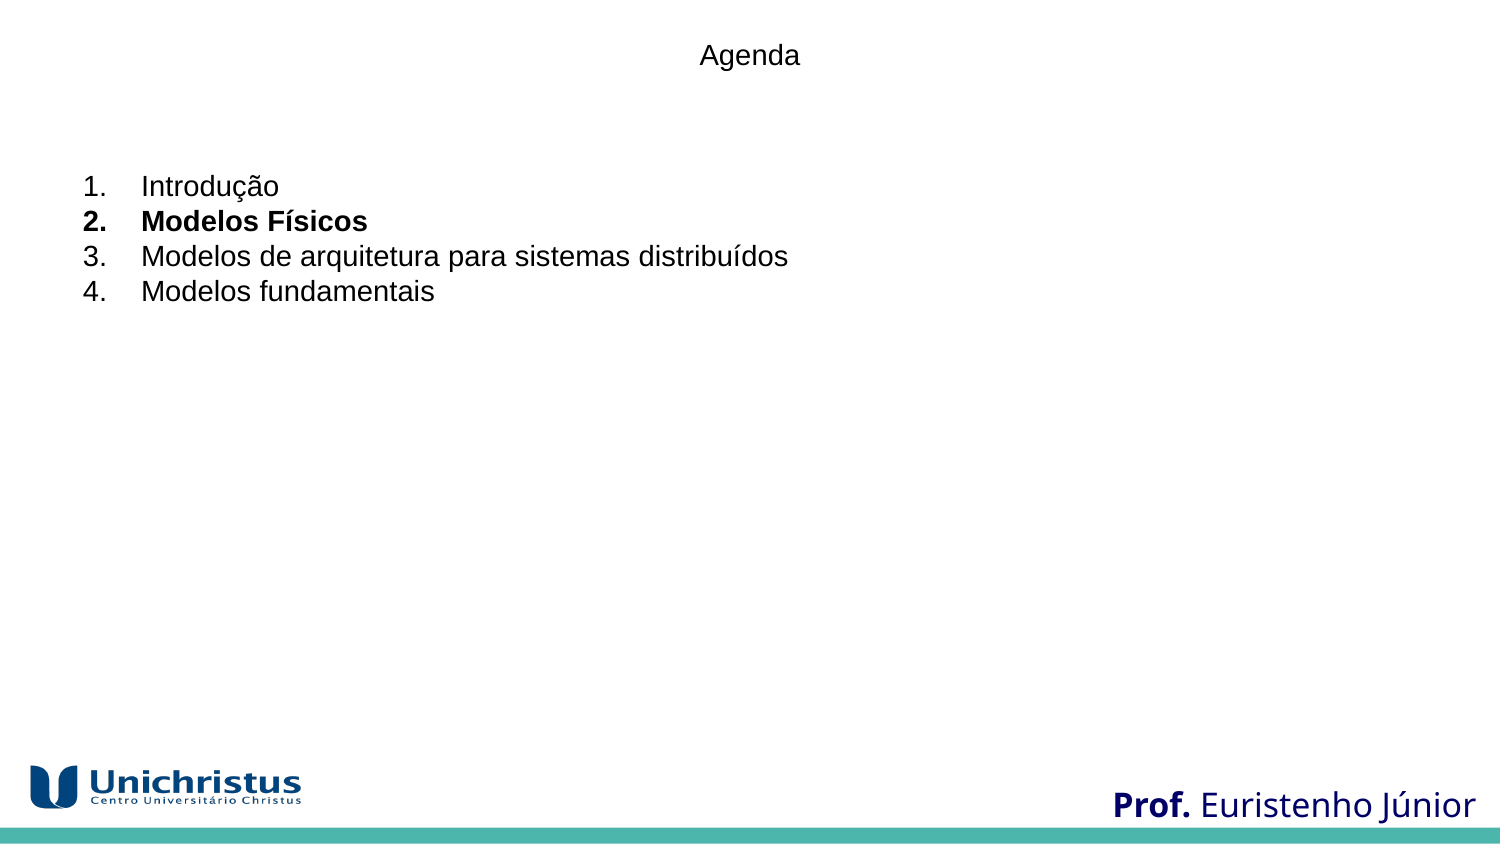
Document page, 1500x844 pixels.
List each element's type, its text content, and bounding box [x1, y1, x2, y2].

picture [26, 763, 305, 810]
list Introdução Modelos Físicos Modelos de arquitetura para sistemas distribuídos Modelos fundamentais [51, 152, 1449, 750]
title Agenda [51, 20, 1449, 137]
text_box Prof. Euristenho Júnior [1097, 773, 1494, 829]
